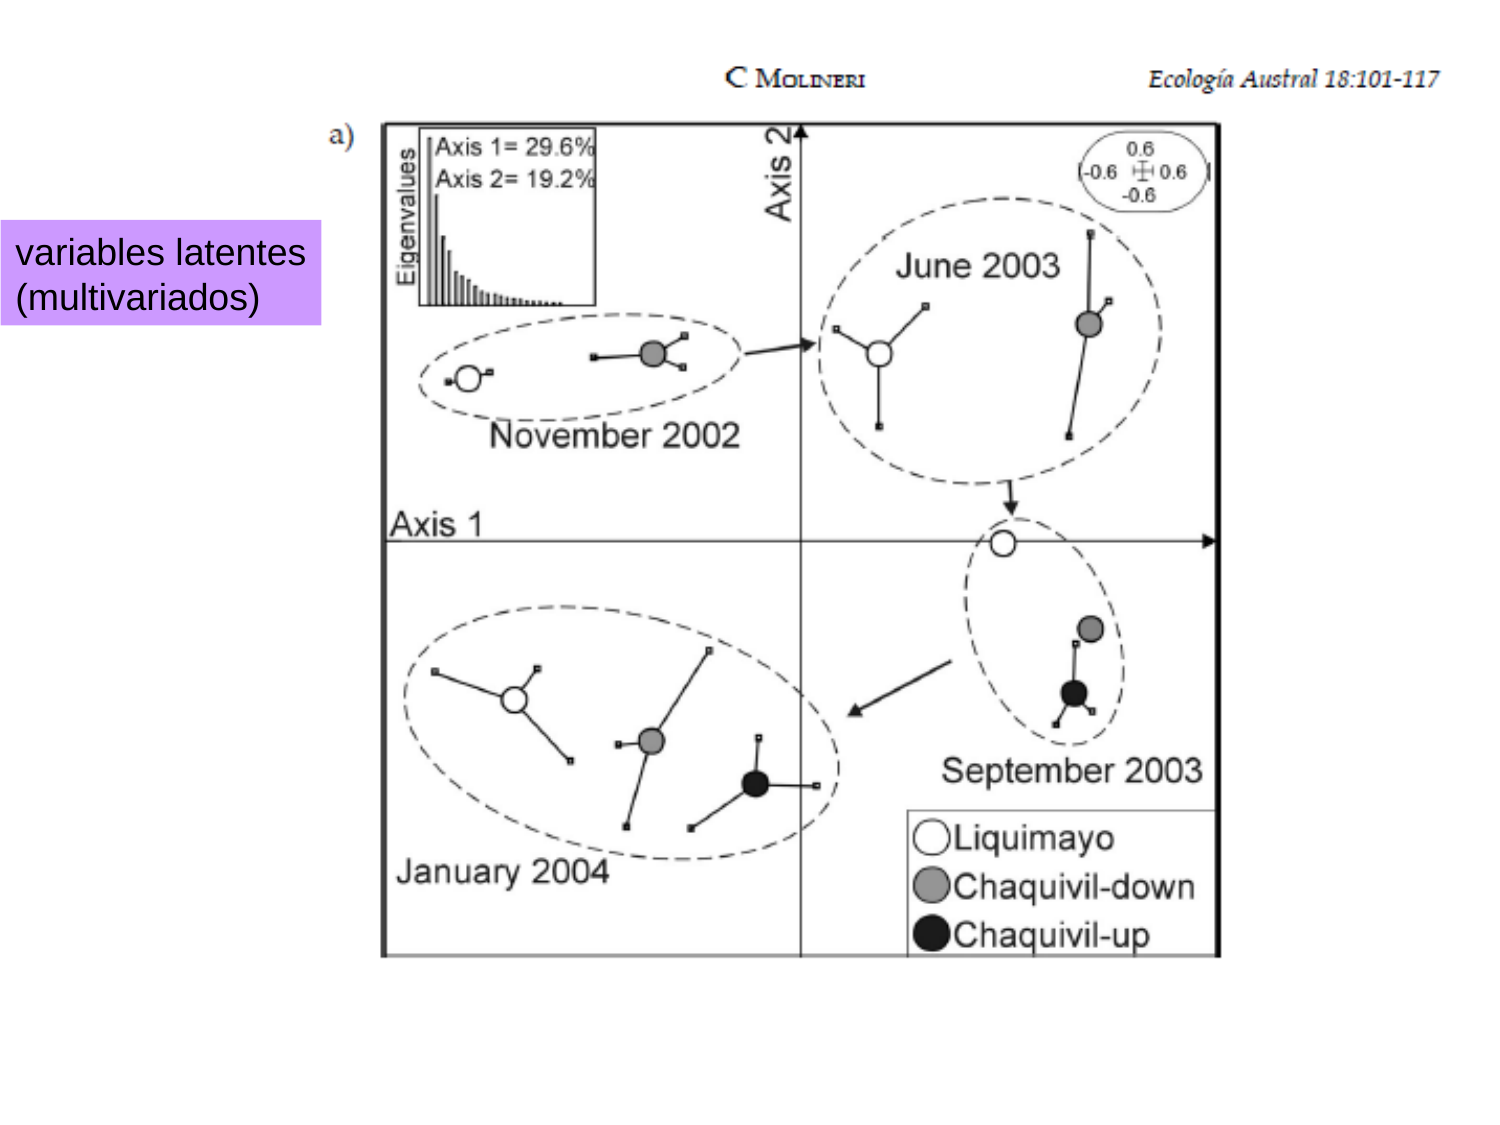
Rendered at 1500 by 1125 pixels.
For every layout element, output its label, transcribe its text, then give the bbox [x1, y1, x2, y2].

picture [289, 42, 1471, 998]
text_box variables latentes (multivariados) [0, 219, 322, 326]
